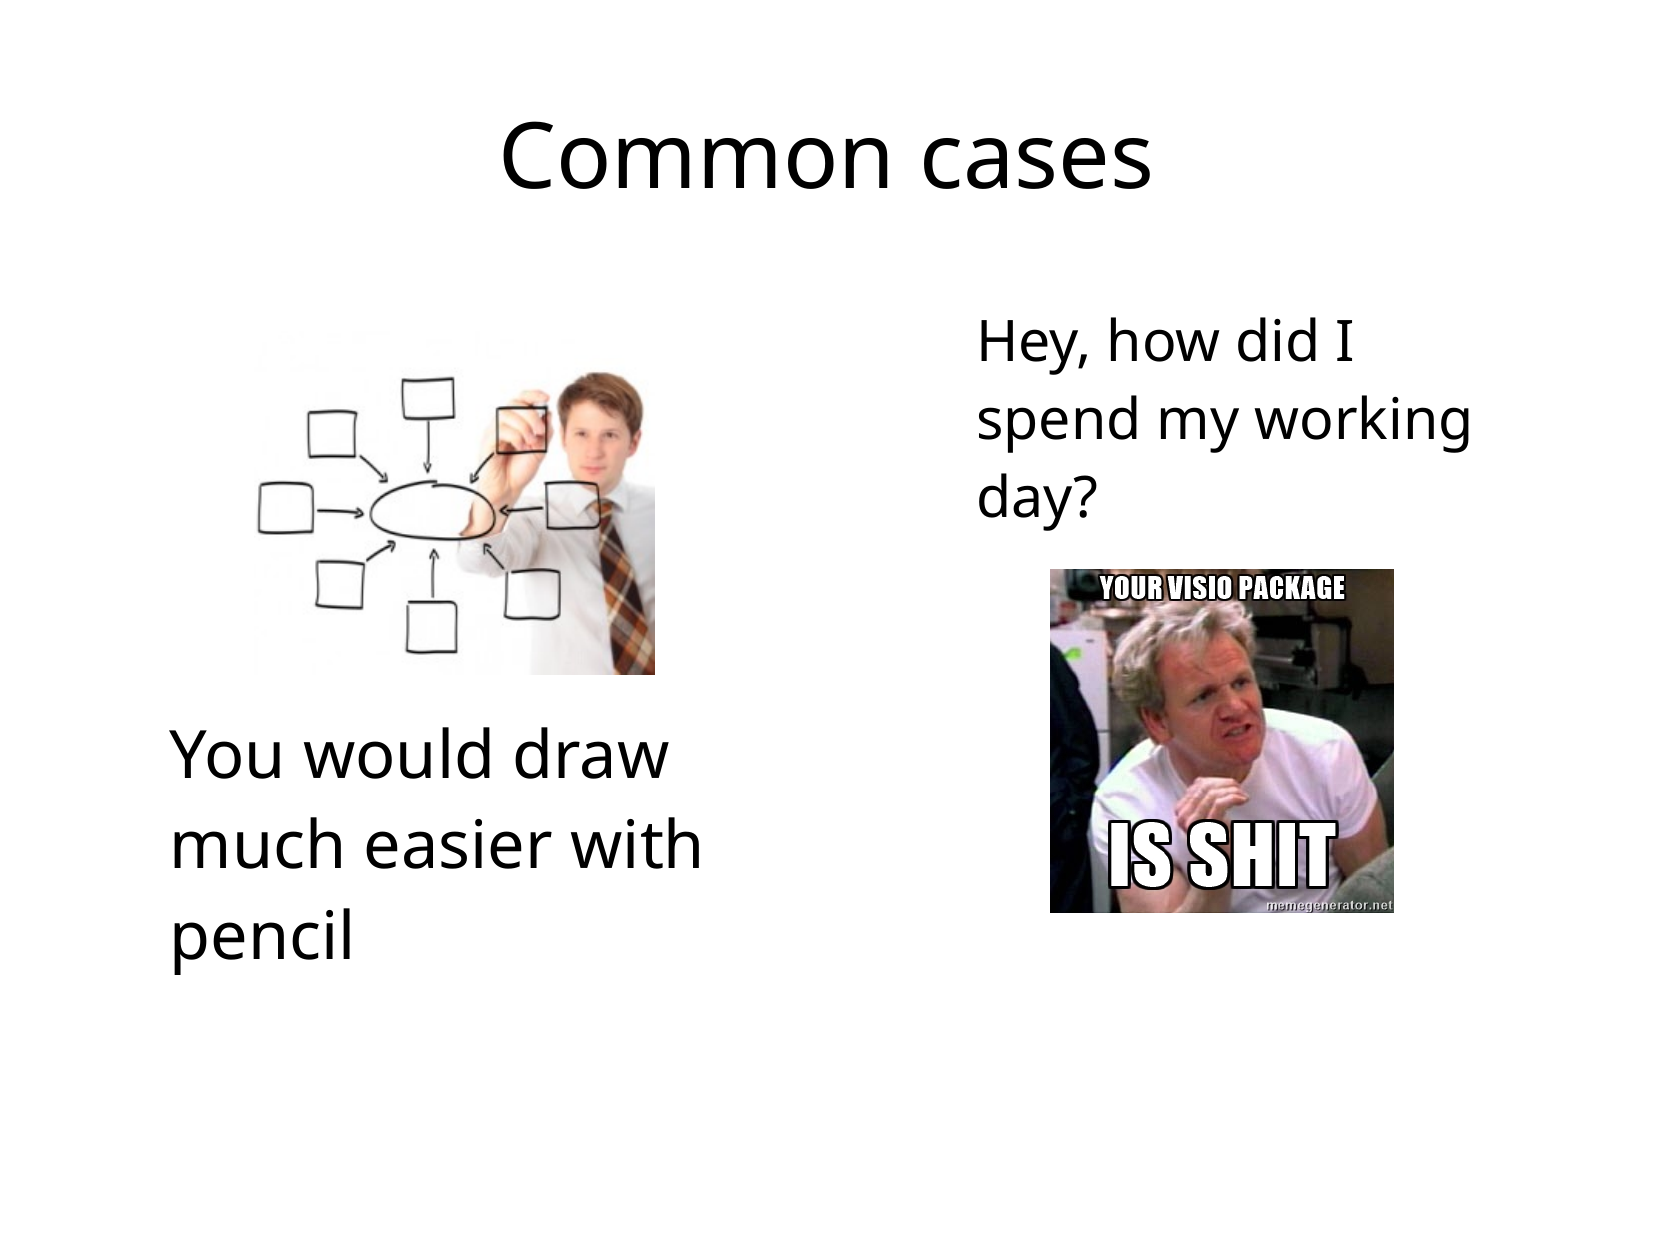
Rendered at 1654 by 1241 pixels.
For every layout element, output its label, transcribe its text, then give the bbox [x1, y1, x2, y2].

title Common cases [82, 49, 1571, 257]
picture [1050, 569, 1394, 914]
picture [254, 331, 655, 675]
list You would draw much easier with pencil [98, 706, 826, 1051]
list Hey, how did I spend my working day? [915, 300, 1531, 535]
